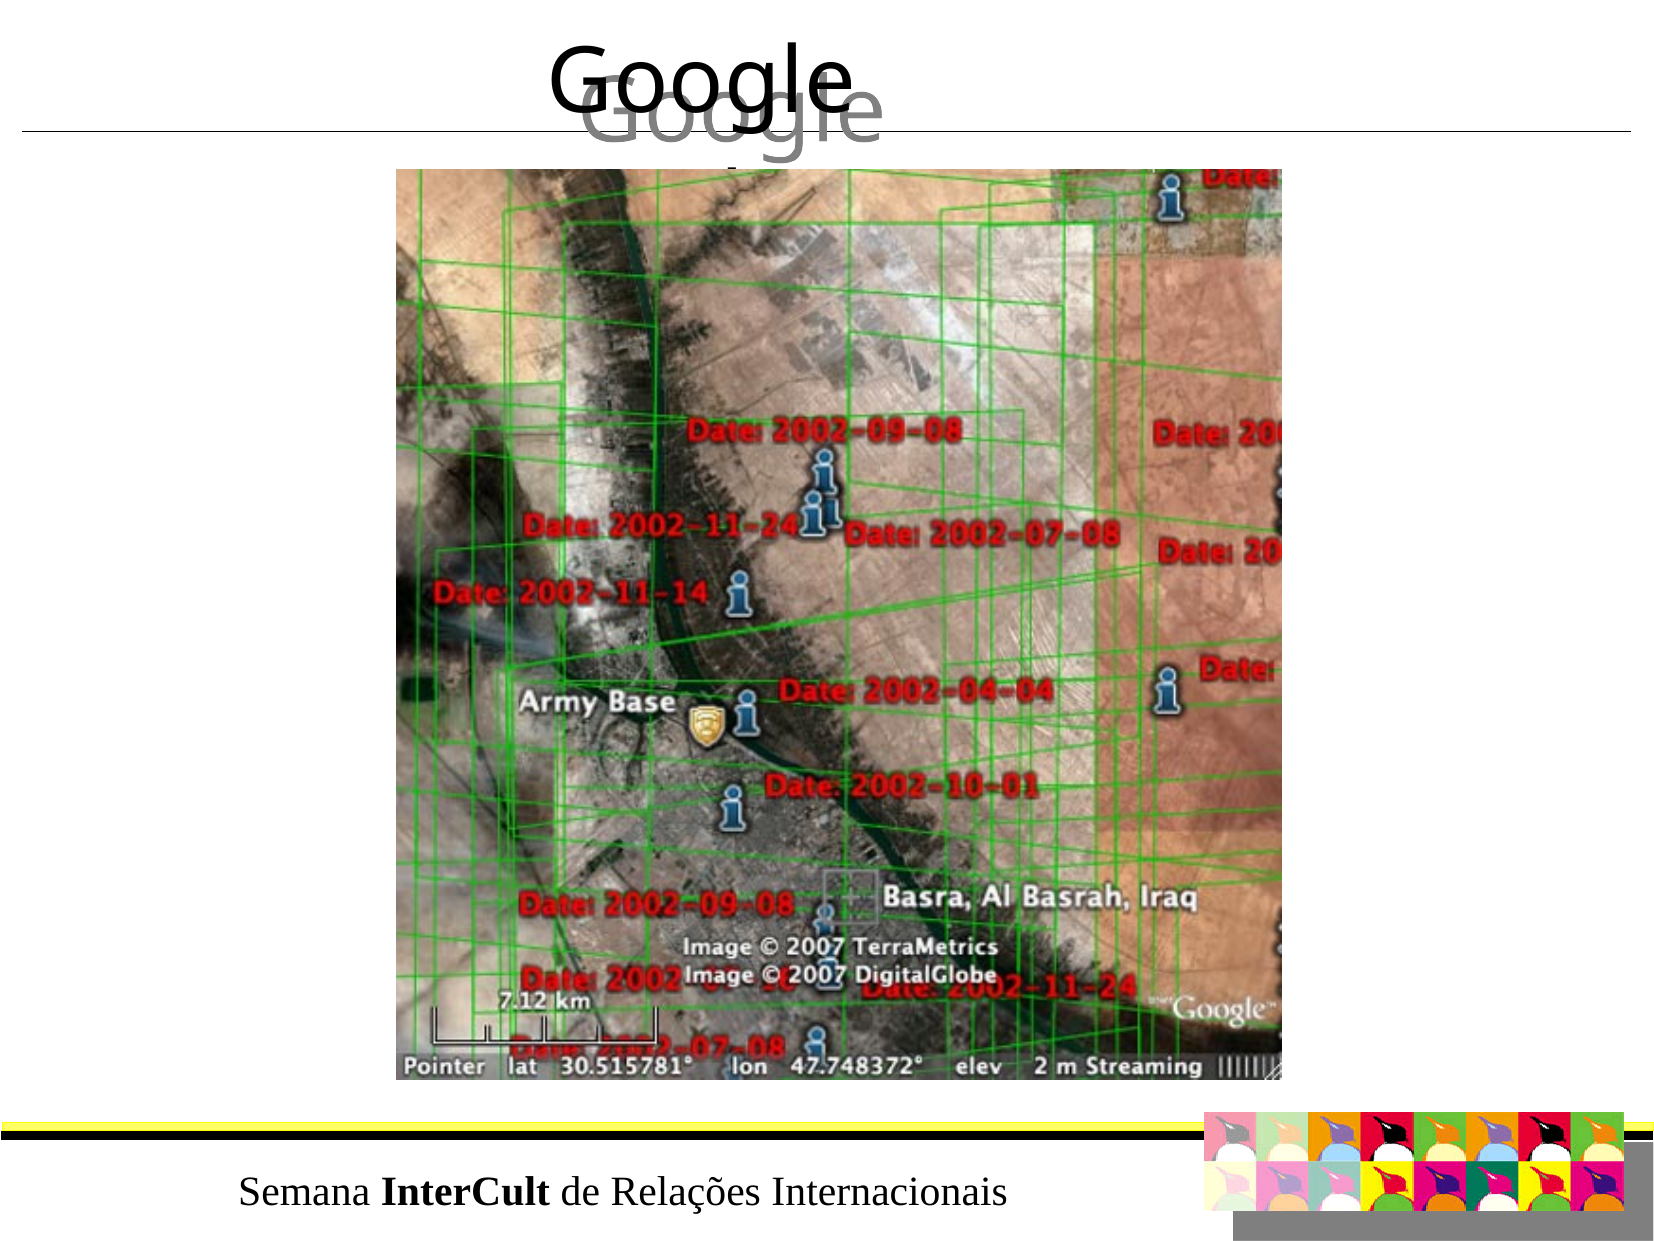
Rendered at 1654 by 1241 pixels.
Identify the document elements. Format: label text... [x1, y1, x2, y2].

text_box [1624, 1122, 1654, 1140]
chart [1204, 1112, 1624, 1211]
text_box Google Earth [546, 14, 1068, 125]
picture [396, 169, 1282, 1080]
text_box [1, 1122, 1204, 1140]
text_box Semana InterCult de Relações Internacionais [238, 1168, 1009, 1217]
